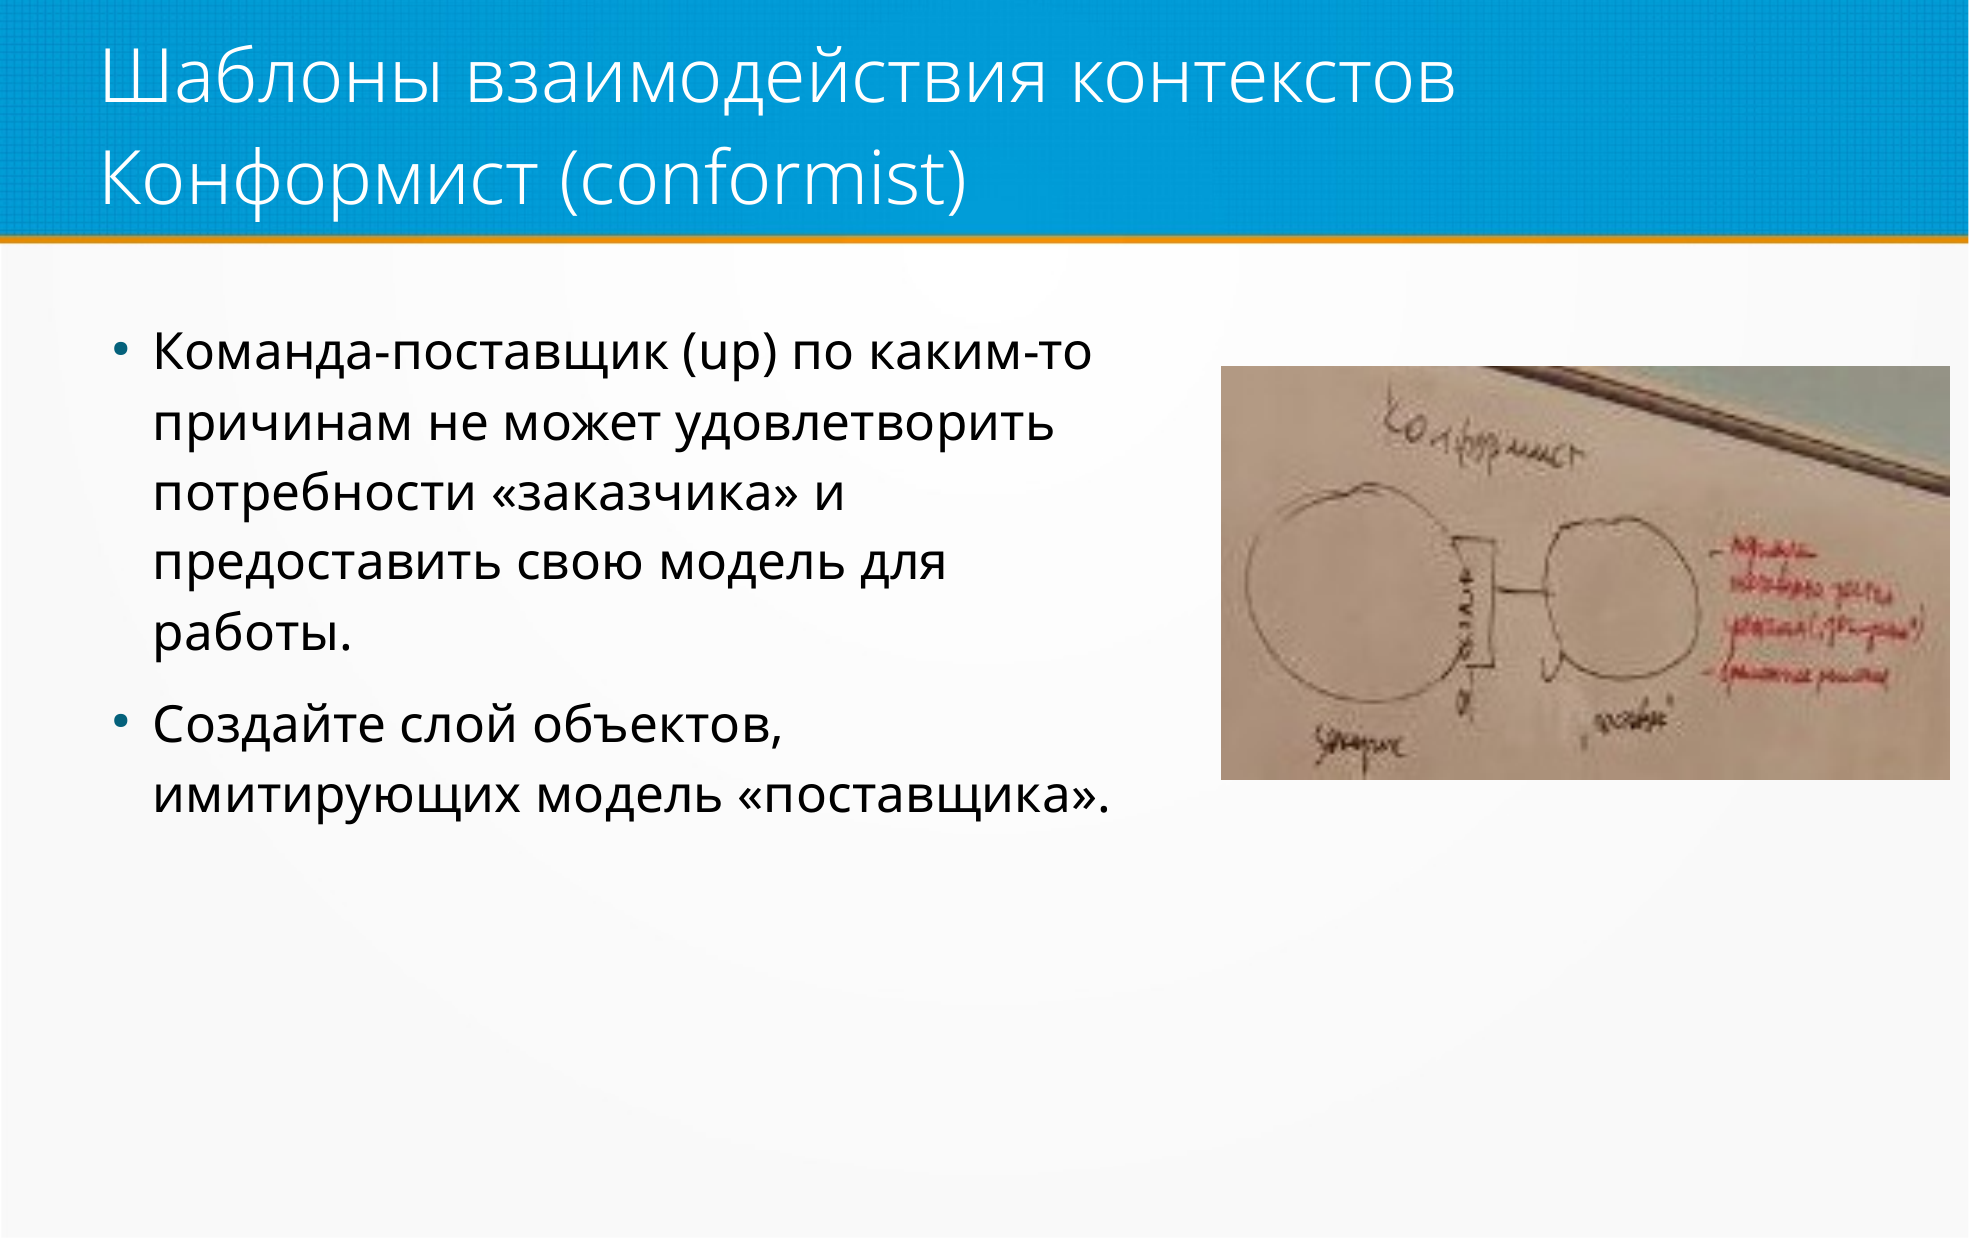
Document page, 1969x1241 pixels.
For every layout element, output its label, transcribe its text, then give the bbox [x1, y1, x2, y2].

list Команда-поставщик (up) по каким-то причинам не может удовлетворить потребности «заказчика» и предоставить свою модель для работы. Создайте слой объектов, имитирующих модель «поставщика». [98, 315, 1134, 898]
title Шаблоны взаимодействия контекстов Конформист (conformist) [98, 19, 1870, 227]
picture [0, 233, 1969, 1241]
